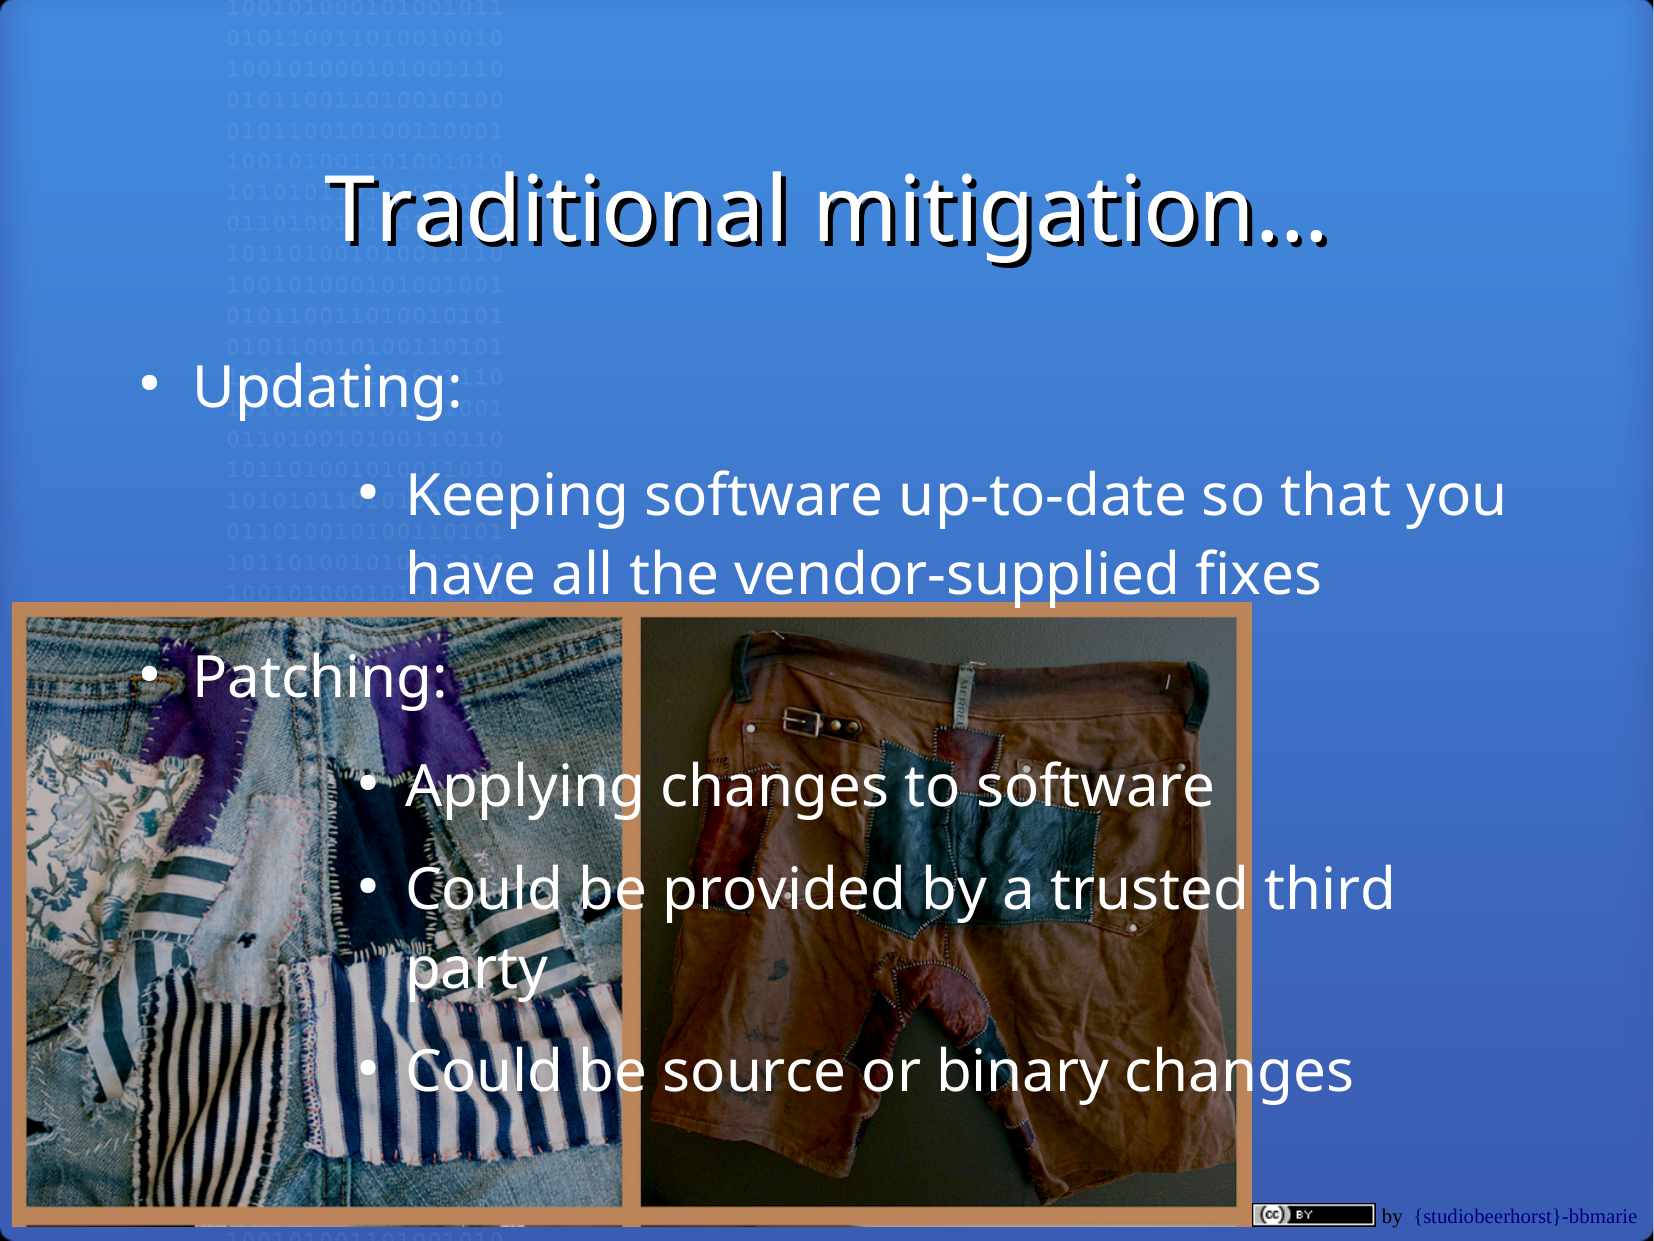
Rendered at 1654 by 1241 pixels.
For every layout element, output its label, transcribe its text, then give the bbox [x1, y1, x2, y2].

list Updating: Keeping software up-to-date so that you have all the vendor-supplied fixes Patching: Applying changes to software Could be provided by a trusted third party Could be source or binary changes [121, 344, 1534, 1127]
text_box by {studiobeerhorst}-bbmarie [1381, 1204, 1642, 1228]
title Traditional mitigation... [121, 102, 1534, 310]
picture [0, 0, 1654, 1241]
